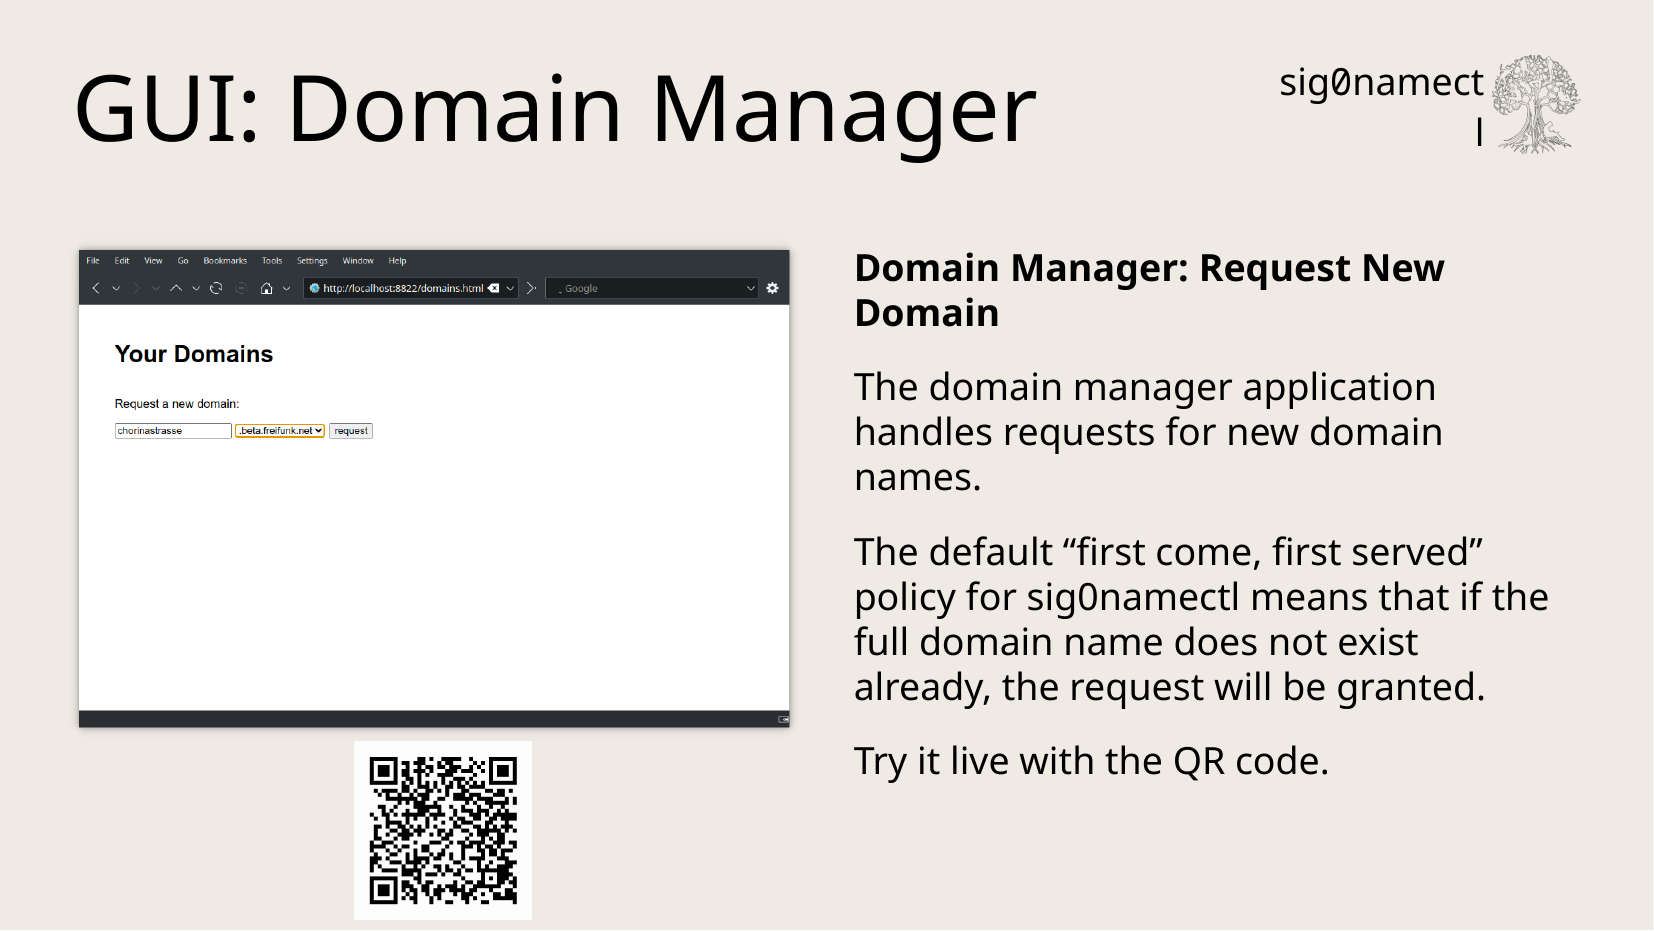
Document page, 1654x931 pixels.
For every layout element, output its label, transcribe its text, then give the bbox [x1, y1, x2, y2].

list Domain Manager: Request New Domain The domain manager application handles requests for new domain names. The default “first come, first served” policy for sig0namectl means that if the full domain name does not exist already, the request will be granted. Try it live with the QR code. [853, 243, 1564, 806]
title GUI: Domain Manager [72, 46, 1562, 166]
title sig0namectl [1269, 56, 1485, 156]
picture [1489, 47, 1582, 160]
picture [64, 235, 804, 920]
